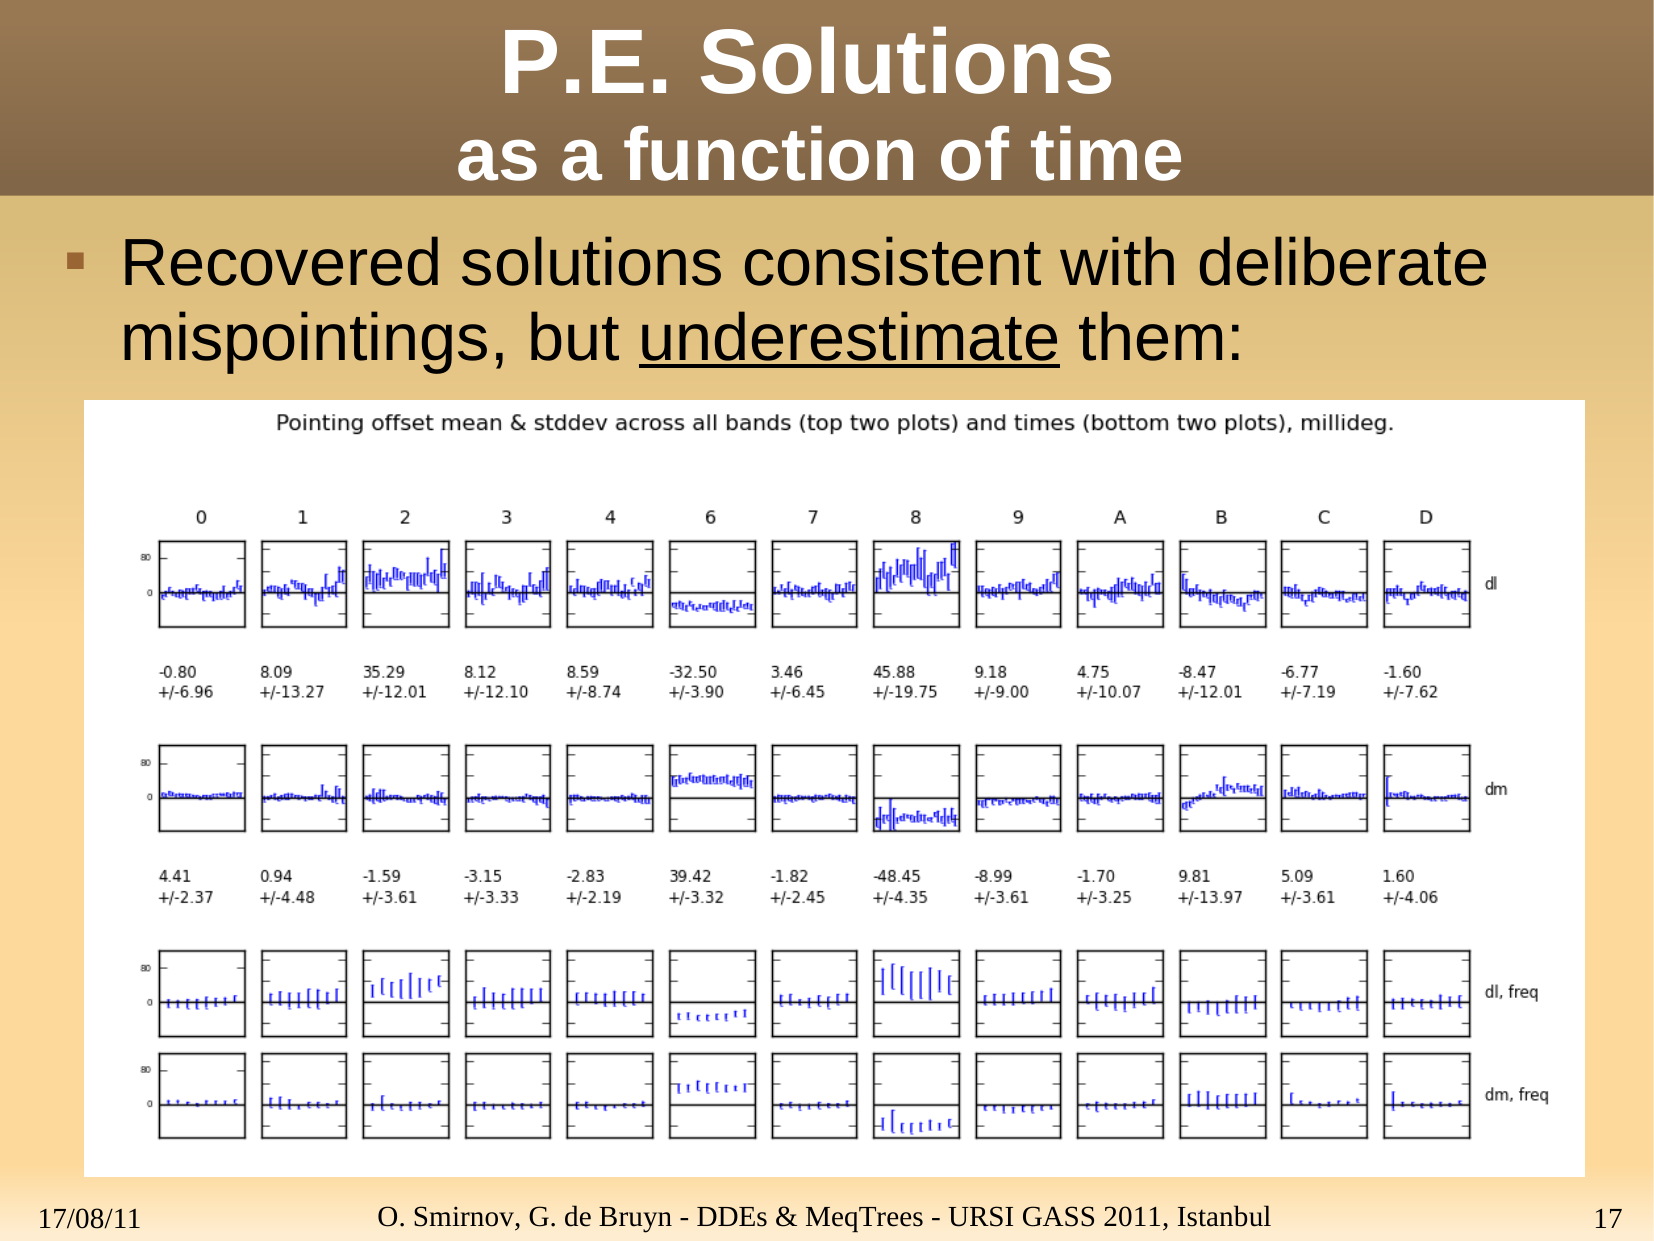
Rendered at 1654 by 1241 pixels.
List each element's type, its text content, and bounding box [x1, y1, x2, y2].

title P.E. Solutions as a function of time [76, 0, 1565, 208]
picture [0, 0, 1654, 1241]
list Recovered solutions consistent with deliberate mispointings, but underestimate them: [49, 225, 1538, 1029]
